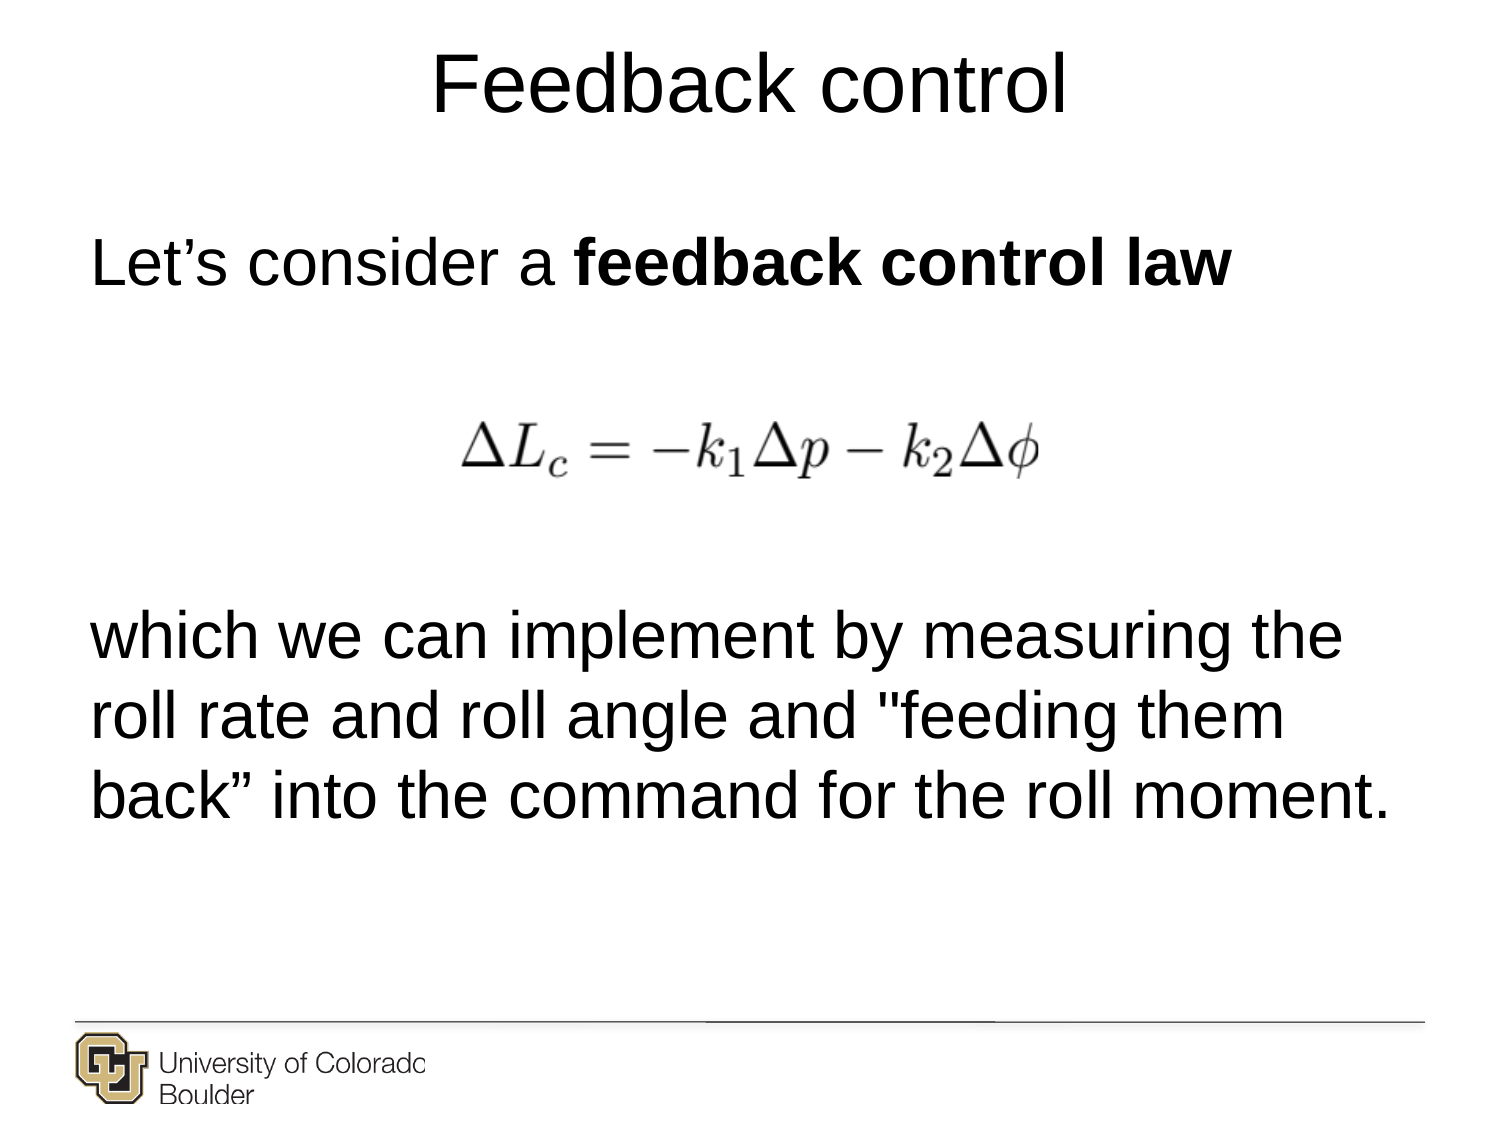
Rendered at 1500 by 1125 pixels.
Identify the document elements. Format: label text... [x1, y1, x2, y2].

title Feedback control [75, 18, 1425, 140]
picture [461, 421, 1039, 479]
list Let’s consider a feedback control law which we can implement by measuring the roll rate and roll angle and "feeding them back” into the command for the roll moment. [75, 210, 1425, 1005]
